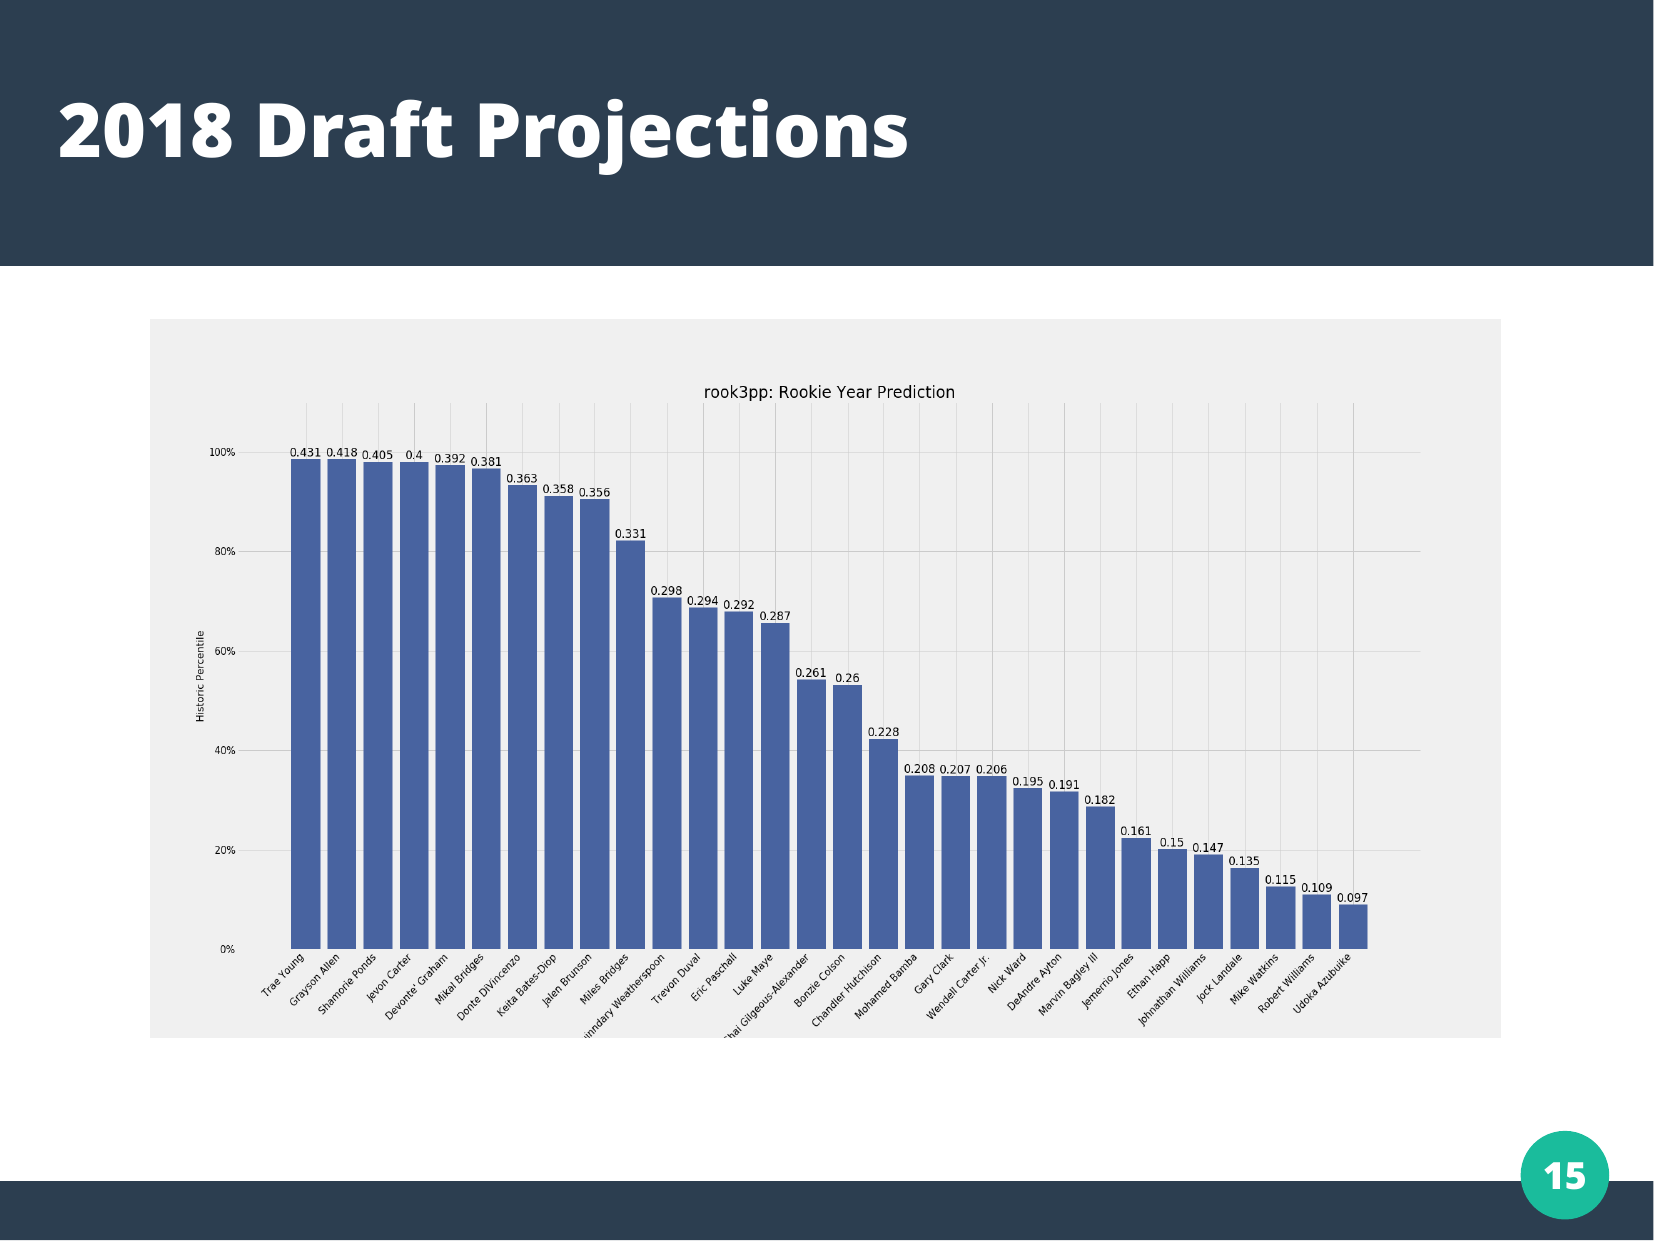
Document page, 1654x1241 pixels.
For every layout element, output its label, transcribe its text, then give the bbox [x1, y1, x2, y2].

picture [150, 319, 1501, 1039]
title 2018 Draft Projections [58, 49, 1595, 207]
